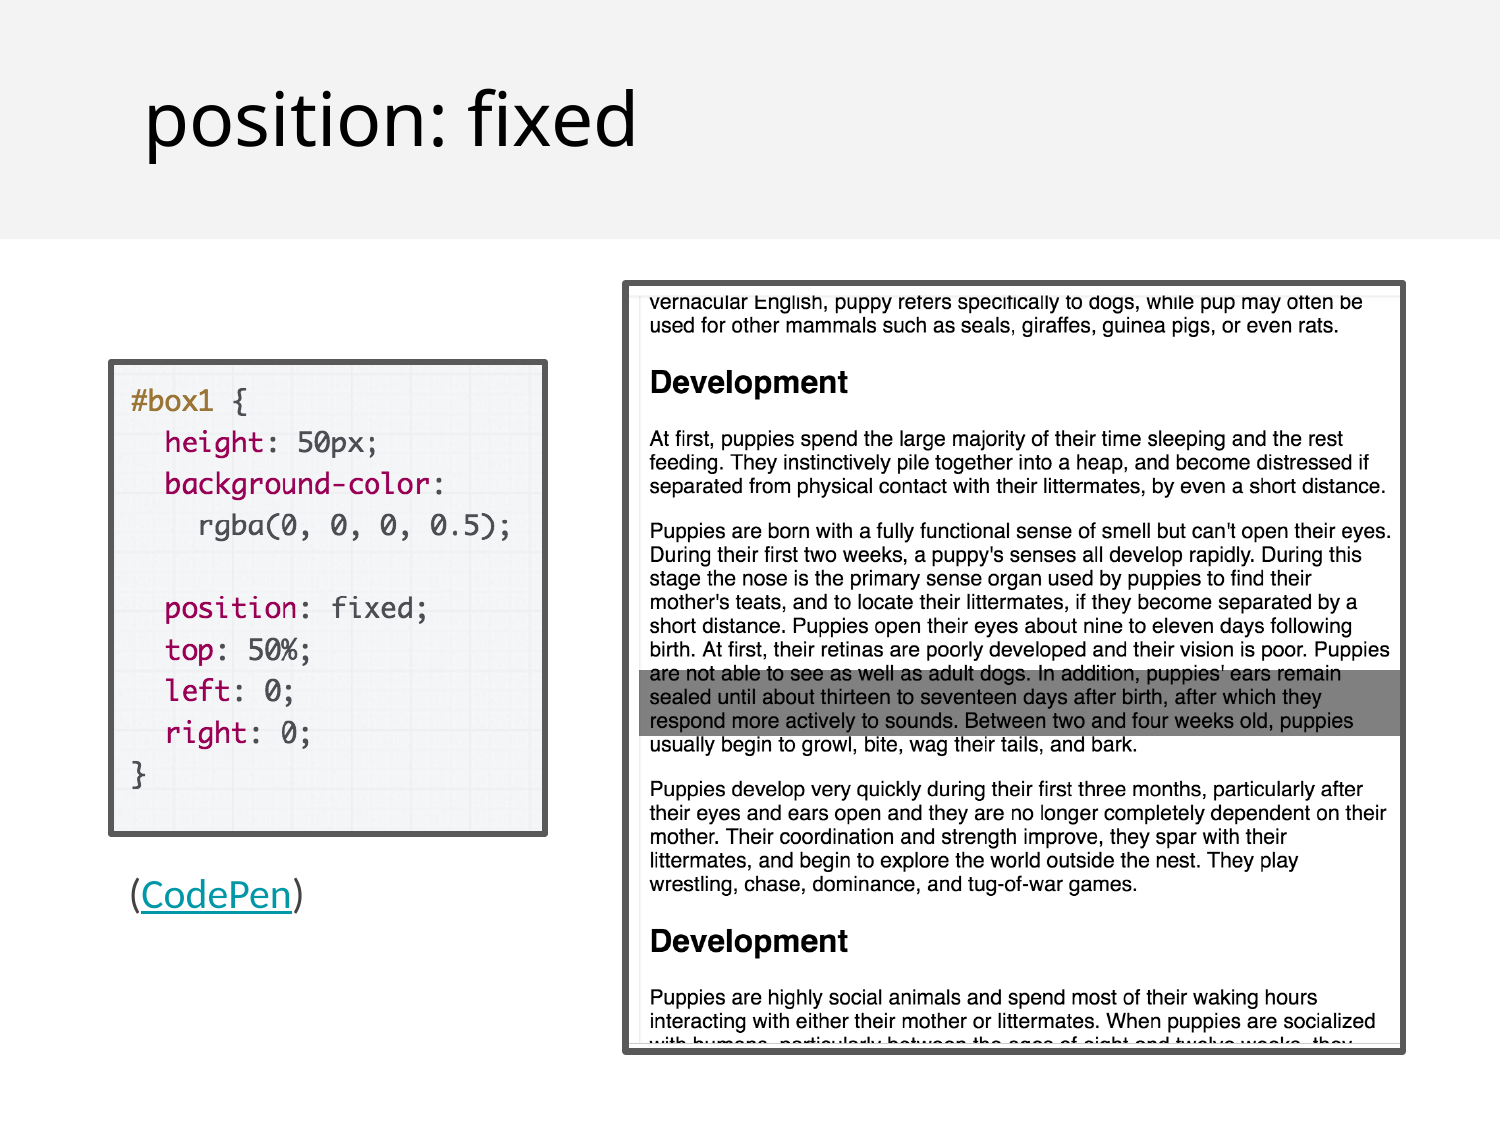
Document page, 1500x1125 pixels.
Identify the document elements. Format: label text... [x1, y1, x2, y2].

picture [628, 286, 1400, 1049]
list (CodePen) [113, 844, 356, 957]
title position: fixed [128, 56, 1372, 183]
picture [113, 365, 542, 831]
